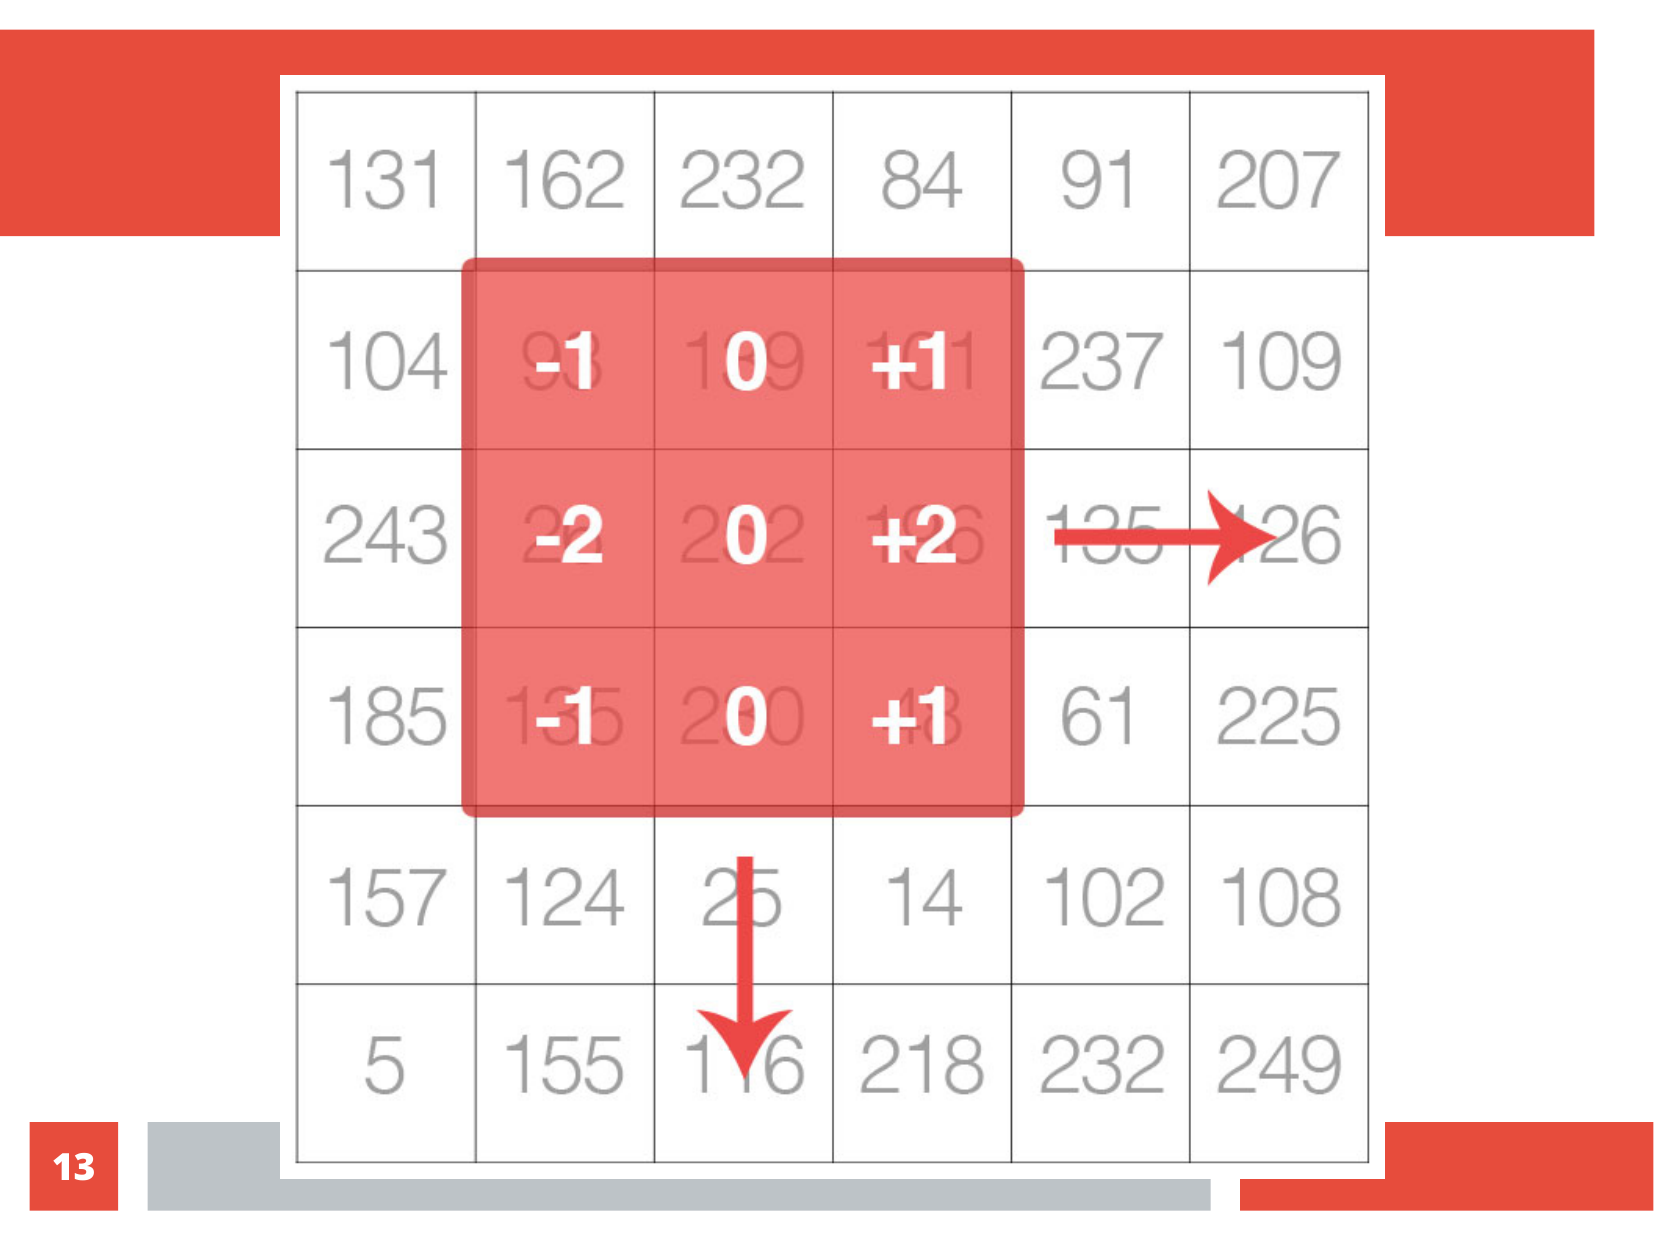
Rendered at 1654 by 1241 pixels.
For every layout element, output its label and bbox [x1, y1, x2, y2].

picture [280, 75, 1385, 1179]
